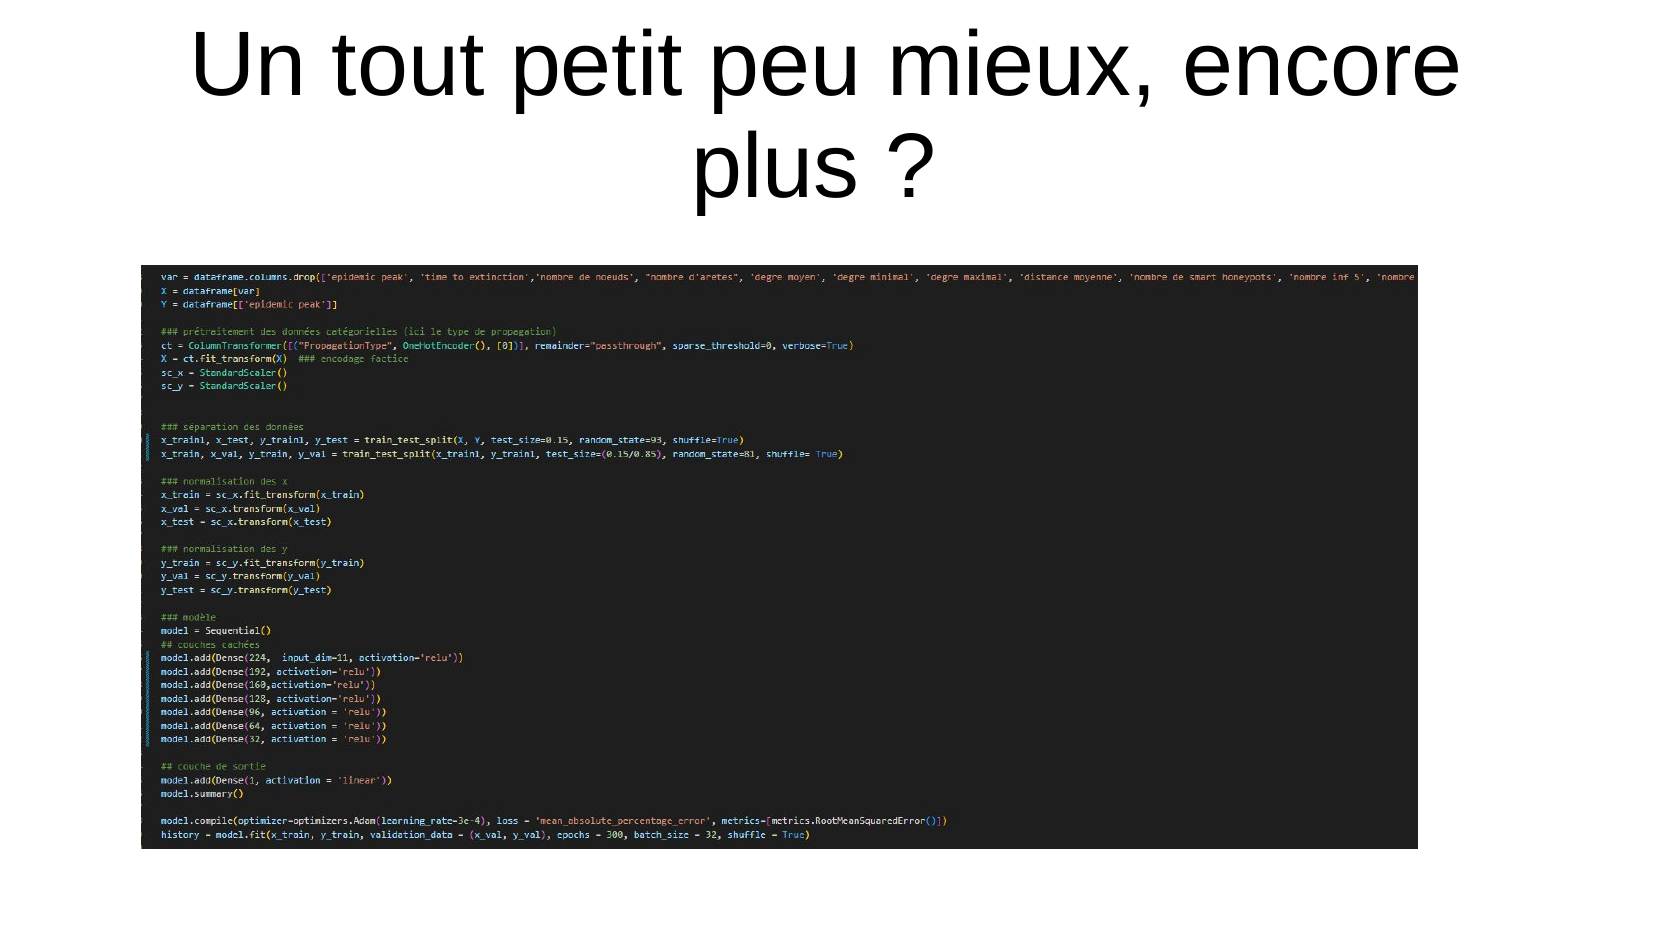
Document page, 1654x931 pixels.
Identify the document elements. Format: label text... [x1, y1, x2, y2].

picture [141, 265, 1418, 849]
title Un tout petit peu mieux, encore plus ? [82, 12, 1571, 218]
